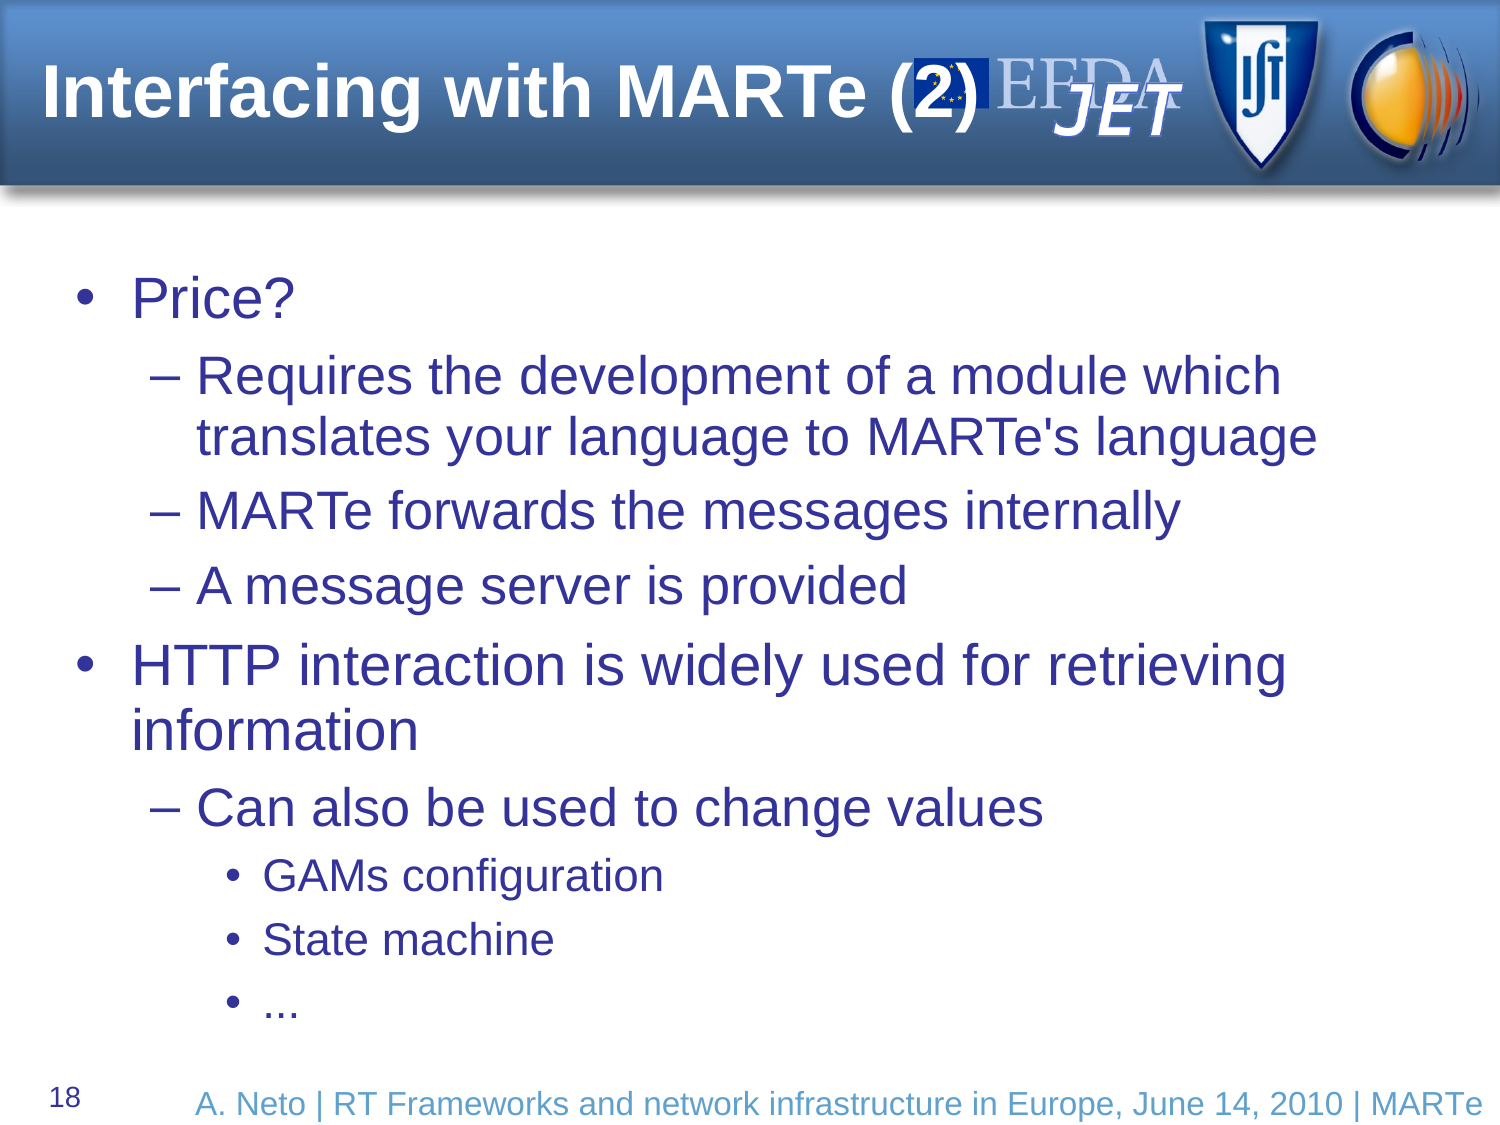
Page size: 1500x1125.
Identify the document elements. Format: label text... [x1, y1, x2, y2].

title Interfacing with MARTe (2) [41, 0, 1129, 188]
list Price? Requires the development of a module which translates your language to MARTe's language MARTe forwards the messages internally A message server is provided HTTP interaction is widely used for retrieving information Can also be used to change values GAMs configuration State machine ... [75, 262, 1426, 1092]
picture [0, 0, 1500, 207]
